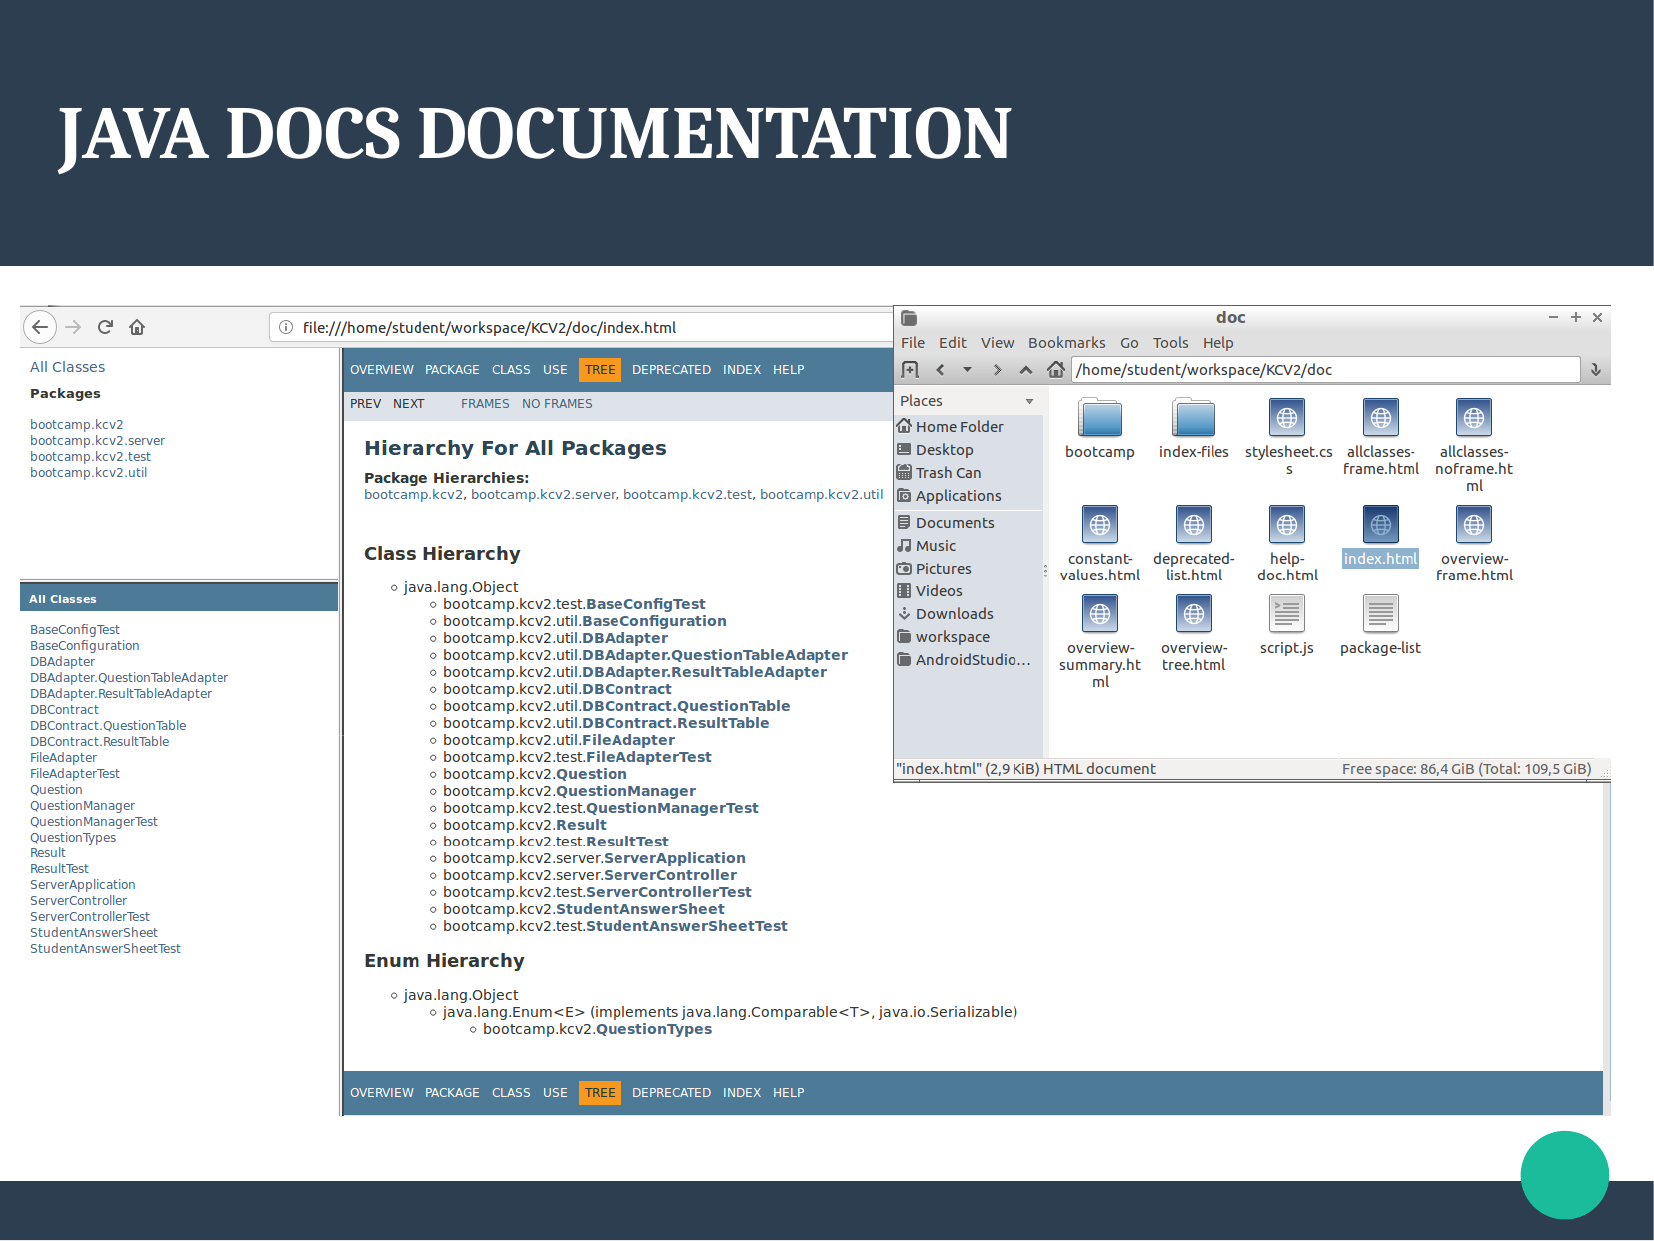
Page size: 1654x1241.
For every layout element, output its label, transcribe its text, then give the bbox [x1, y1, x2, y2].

title JAVA DOCS DOCUMENTATION [59, 82, 1595, 174]
picture [20, 305, 1611, 1116]
